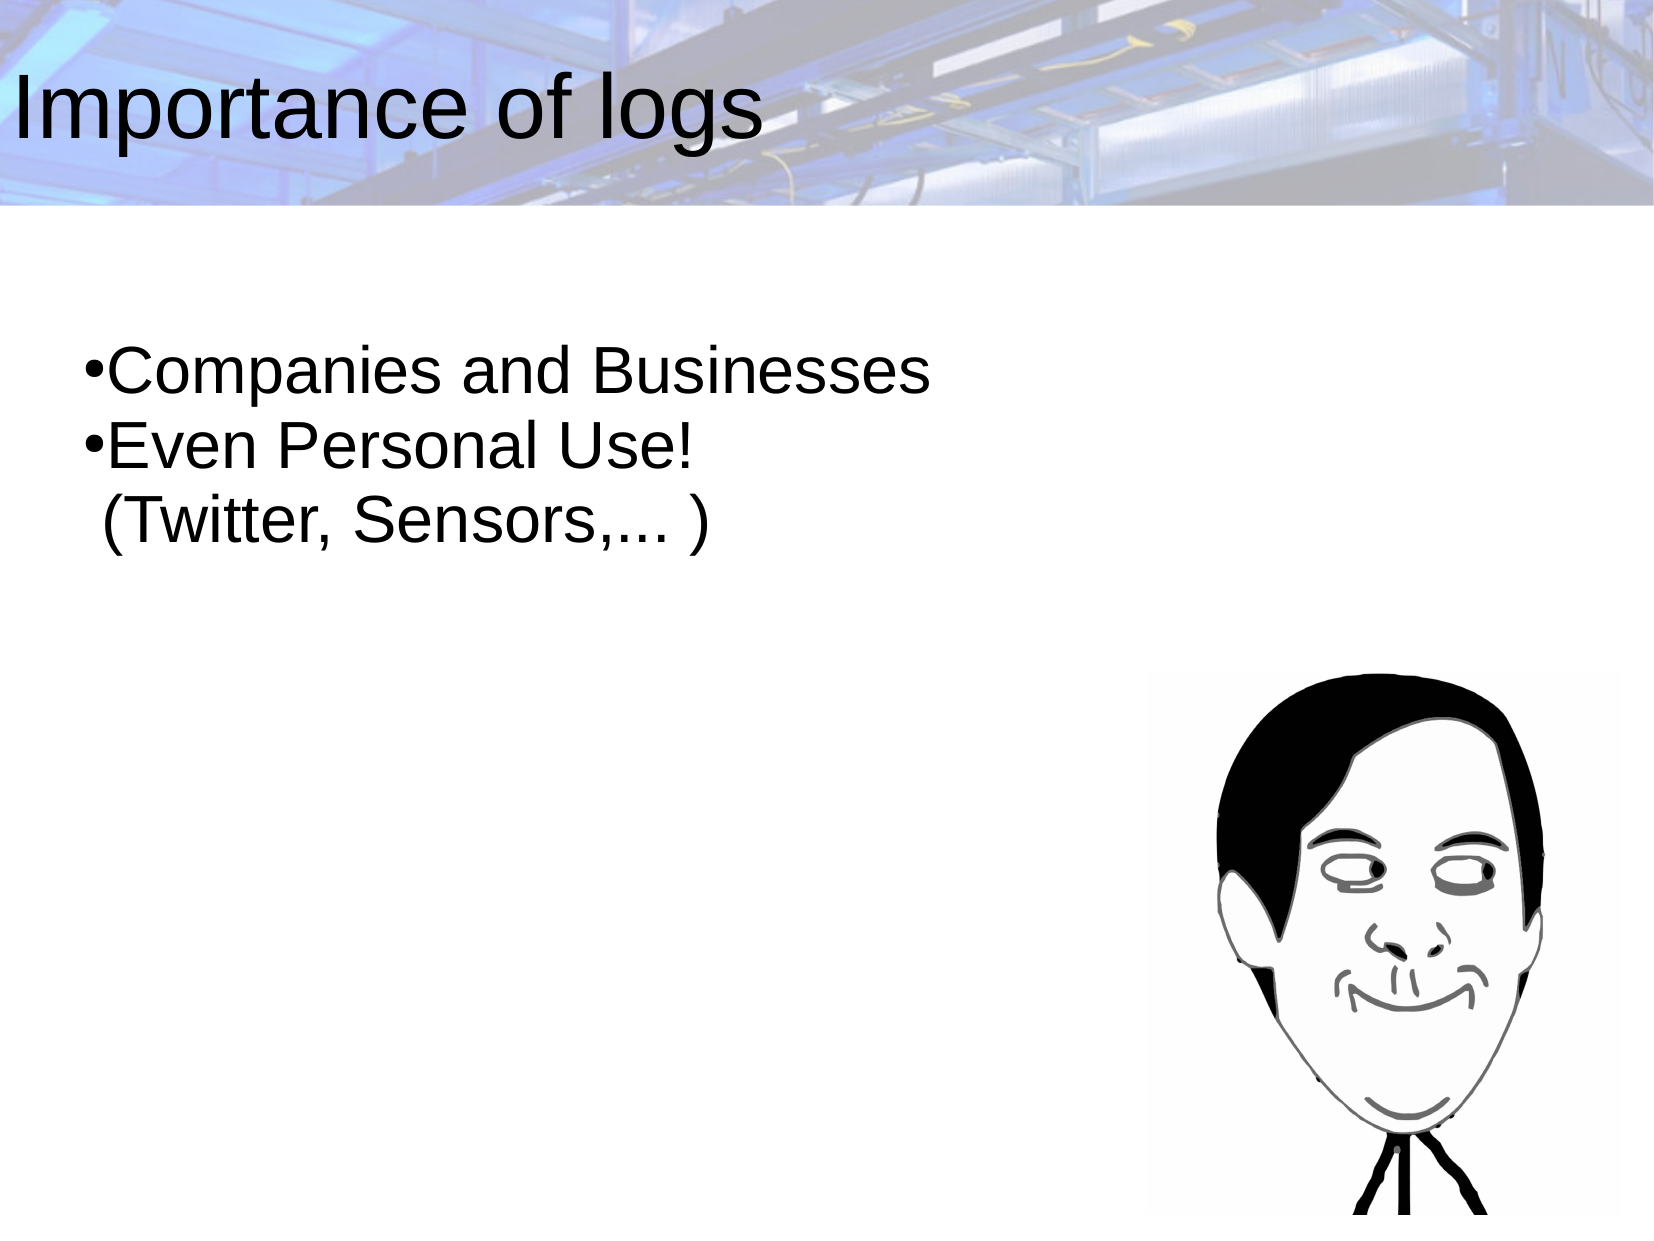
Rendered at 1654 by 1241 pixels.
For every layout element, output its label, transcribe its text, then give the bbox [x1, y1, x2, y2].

title Importance of logs [11, 2, 1501, 211]
picture [0, 0, 1654, 1241]
subtitle Companies and Businesses Even Personal Use! (Twitter, Sensors,... ) [82, 290, 1538, 601]
